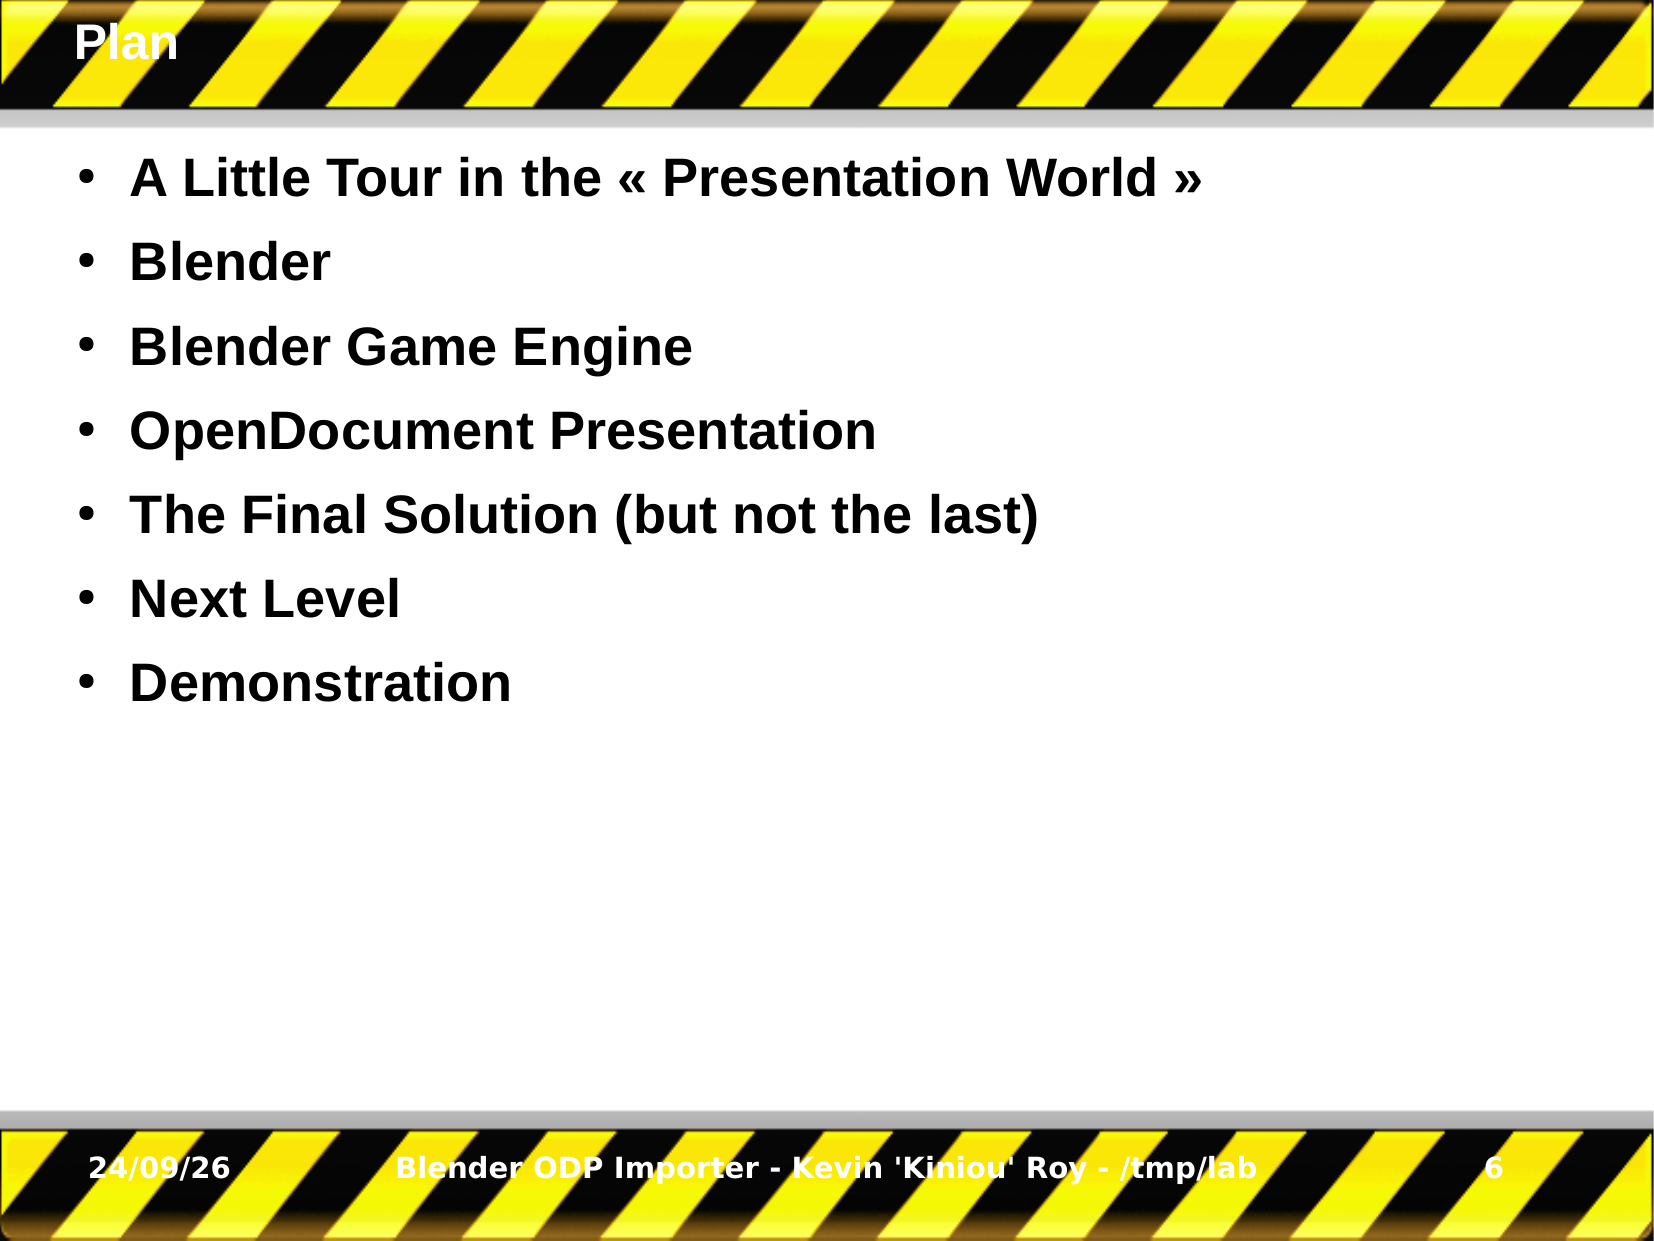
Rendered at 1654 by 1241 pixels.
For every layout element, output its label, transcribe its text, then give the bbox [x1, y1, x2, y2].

list A Little Tour in the « Presentation World » Blender Blender Game Engine OpenDocument Presentation The Final Solution (but not the last) Next Level Demonstration [59, 147, 1595, 803]
title Plan [73, 14, 1580, 109]
picture [0, 0, 1654, 1241]
